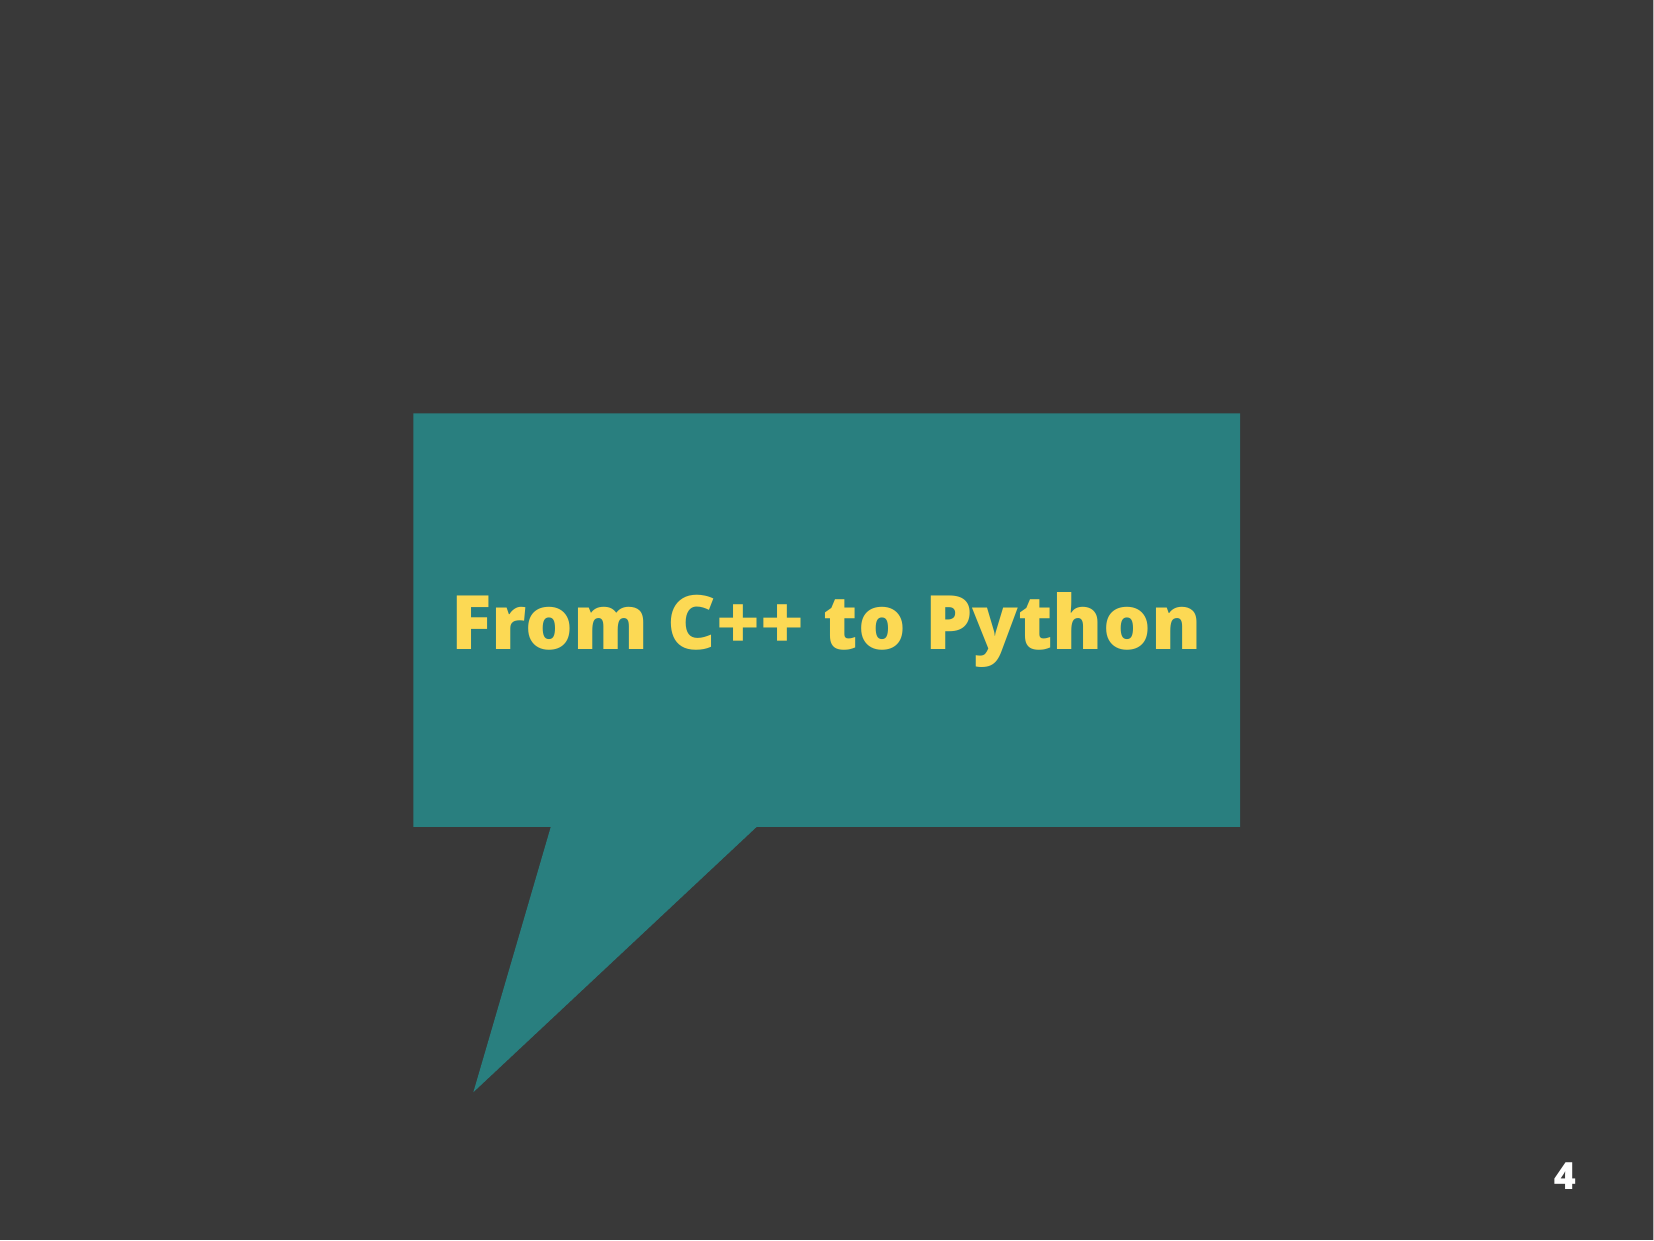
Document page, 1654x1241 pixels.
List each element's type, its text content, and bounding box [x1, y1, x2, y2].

title From C++ to Python [442, 442, 1211, 798]
